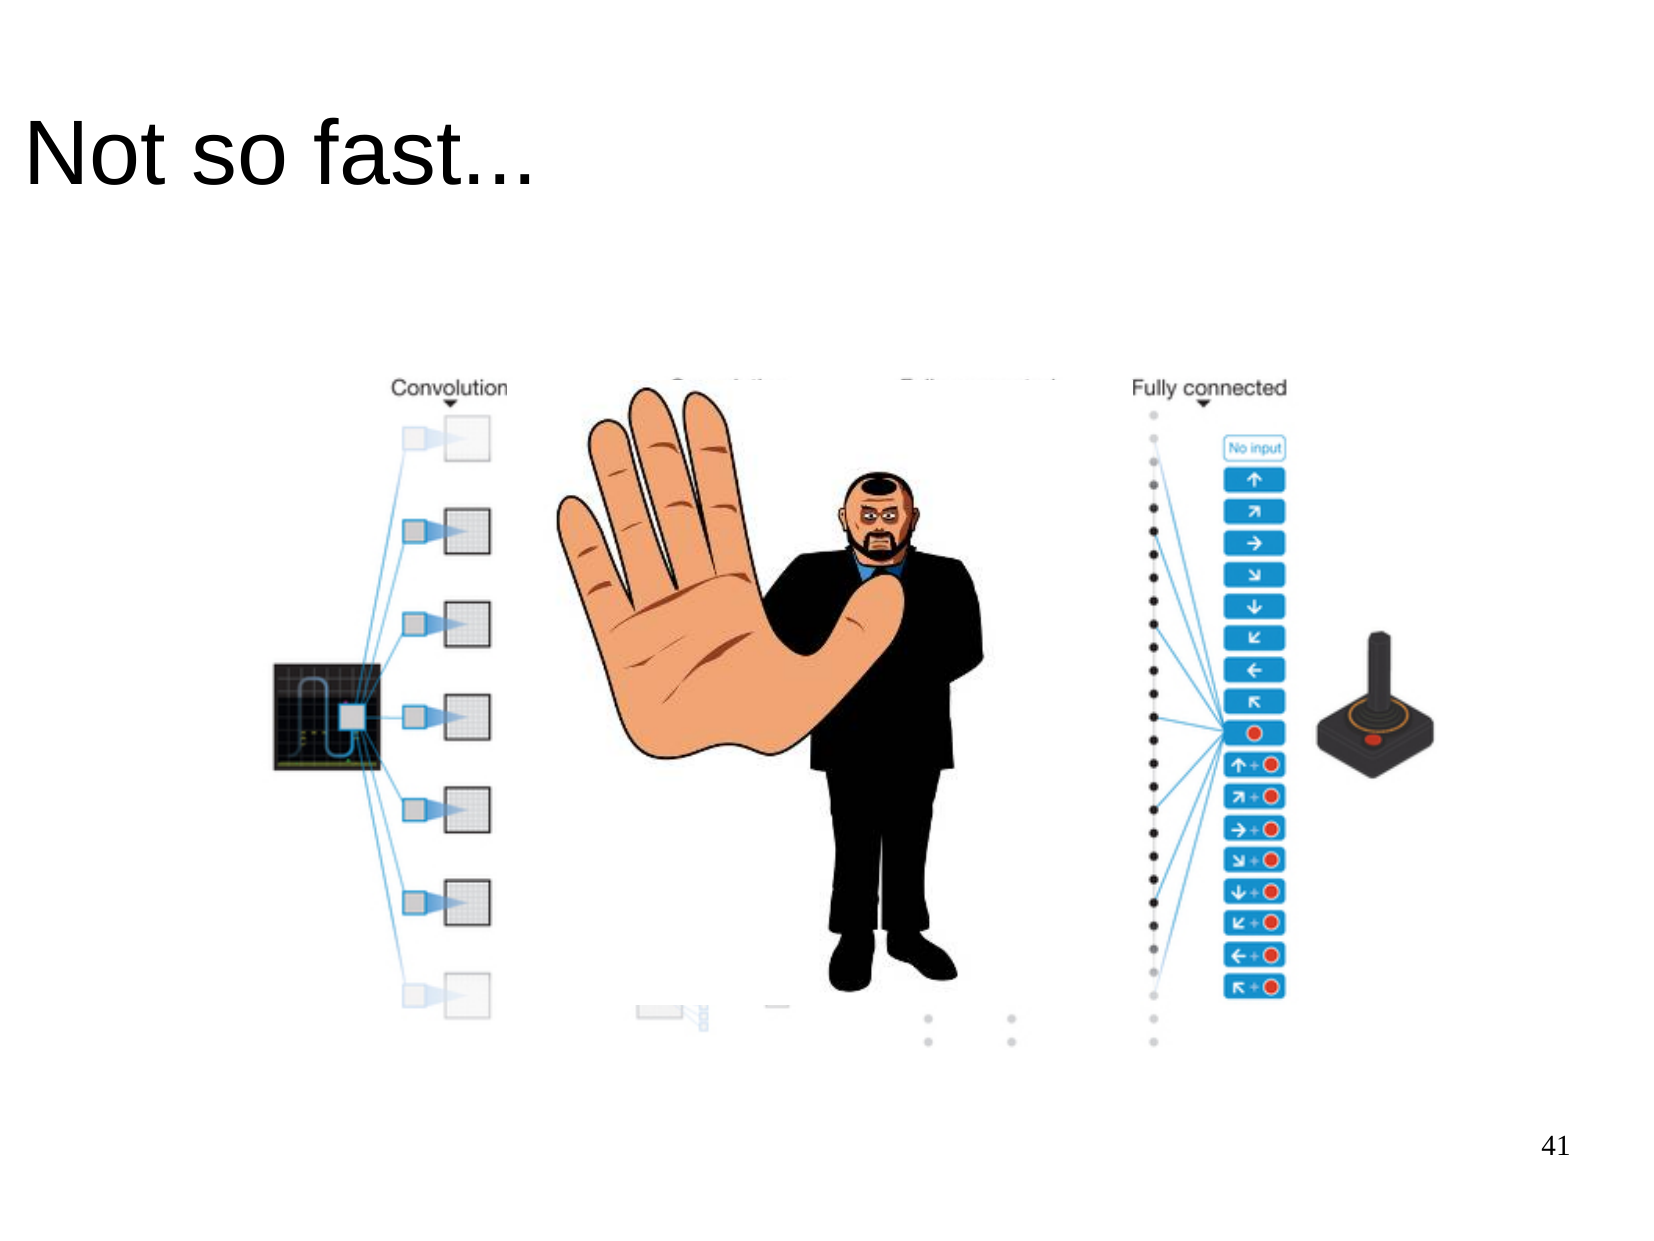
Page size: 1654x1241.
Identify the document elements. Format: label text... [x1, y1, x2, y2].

picture [261, 376, 1440, 1050]
title Not so fast... [23, 49, 1512, 257]
